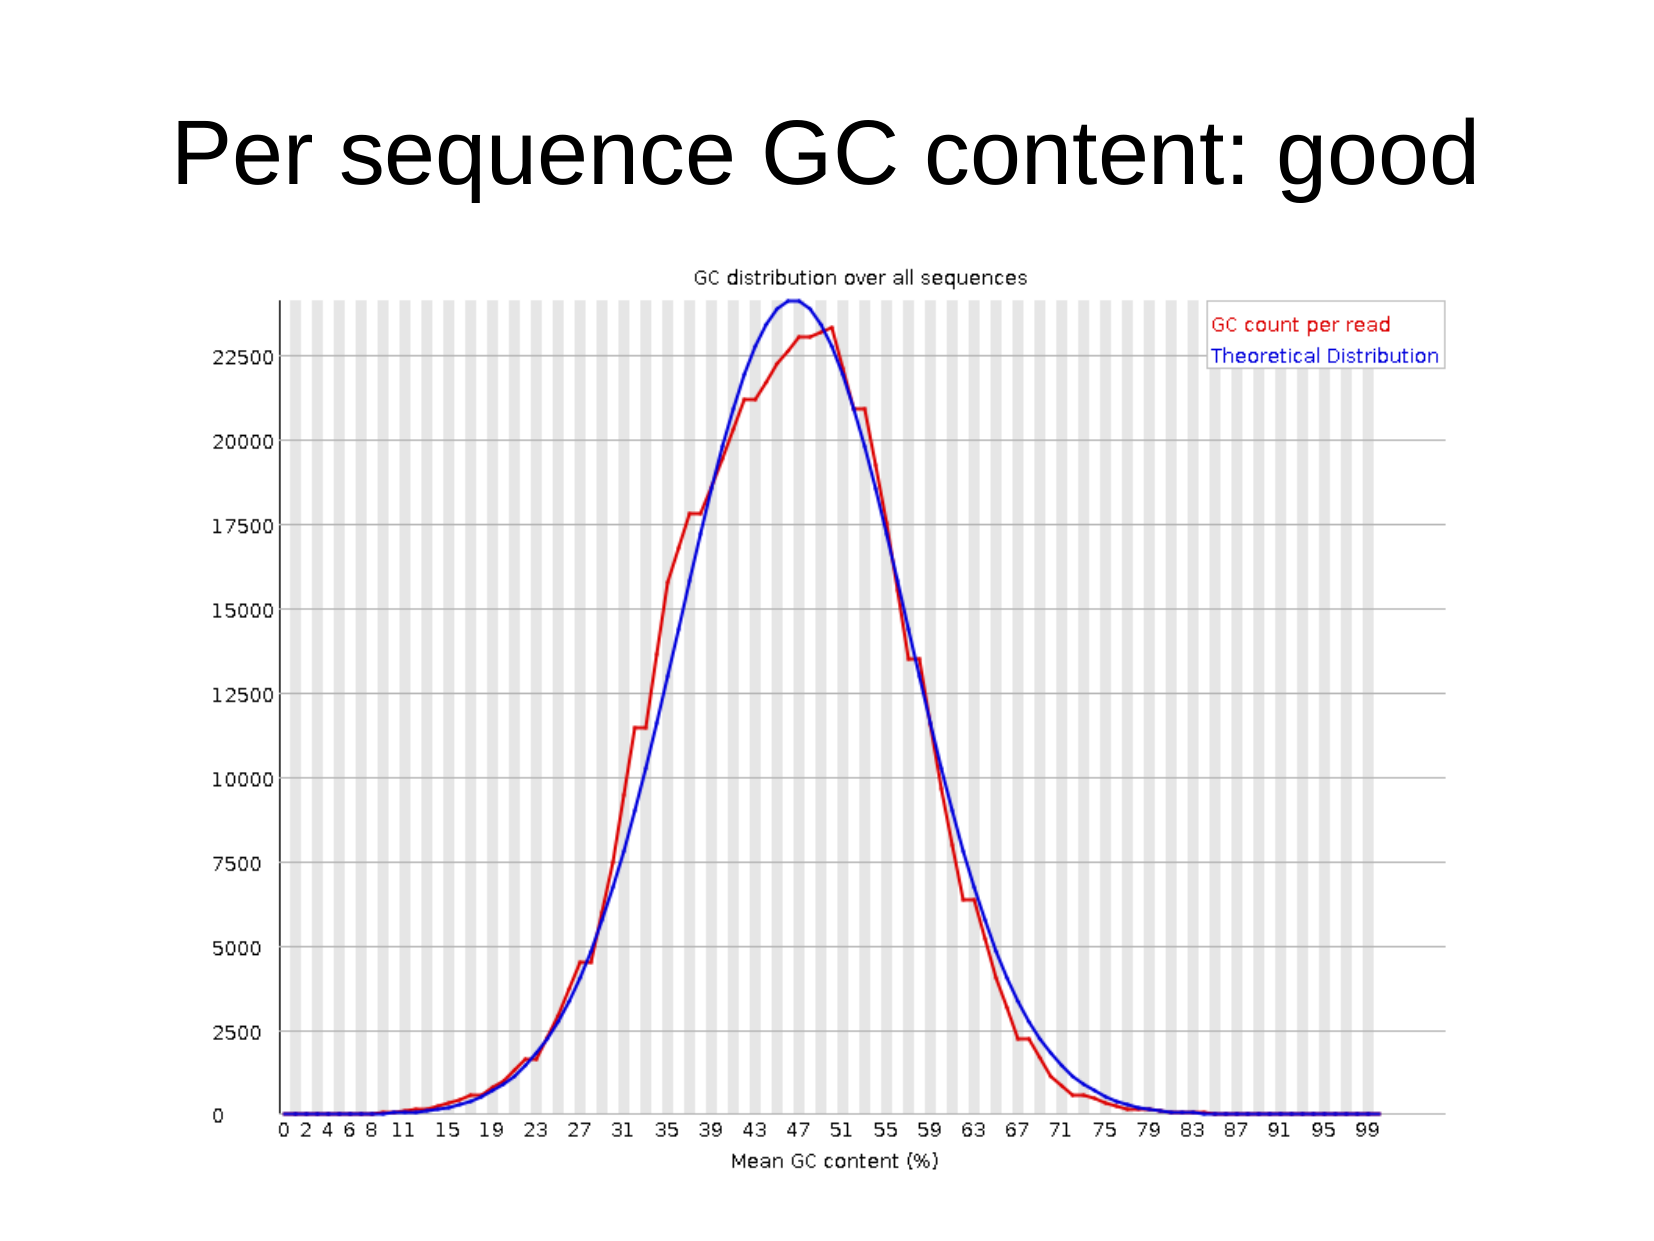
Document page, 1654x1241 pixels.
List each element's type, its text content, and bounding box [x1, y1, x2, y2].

title Per sequence GC content: good [82, 49, 1571, 257]
picture [209, 238, 1460, 1176]
